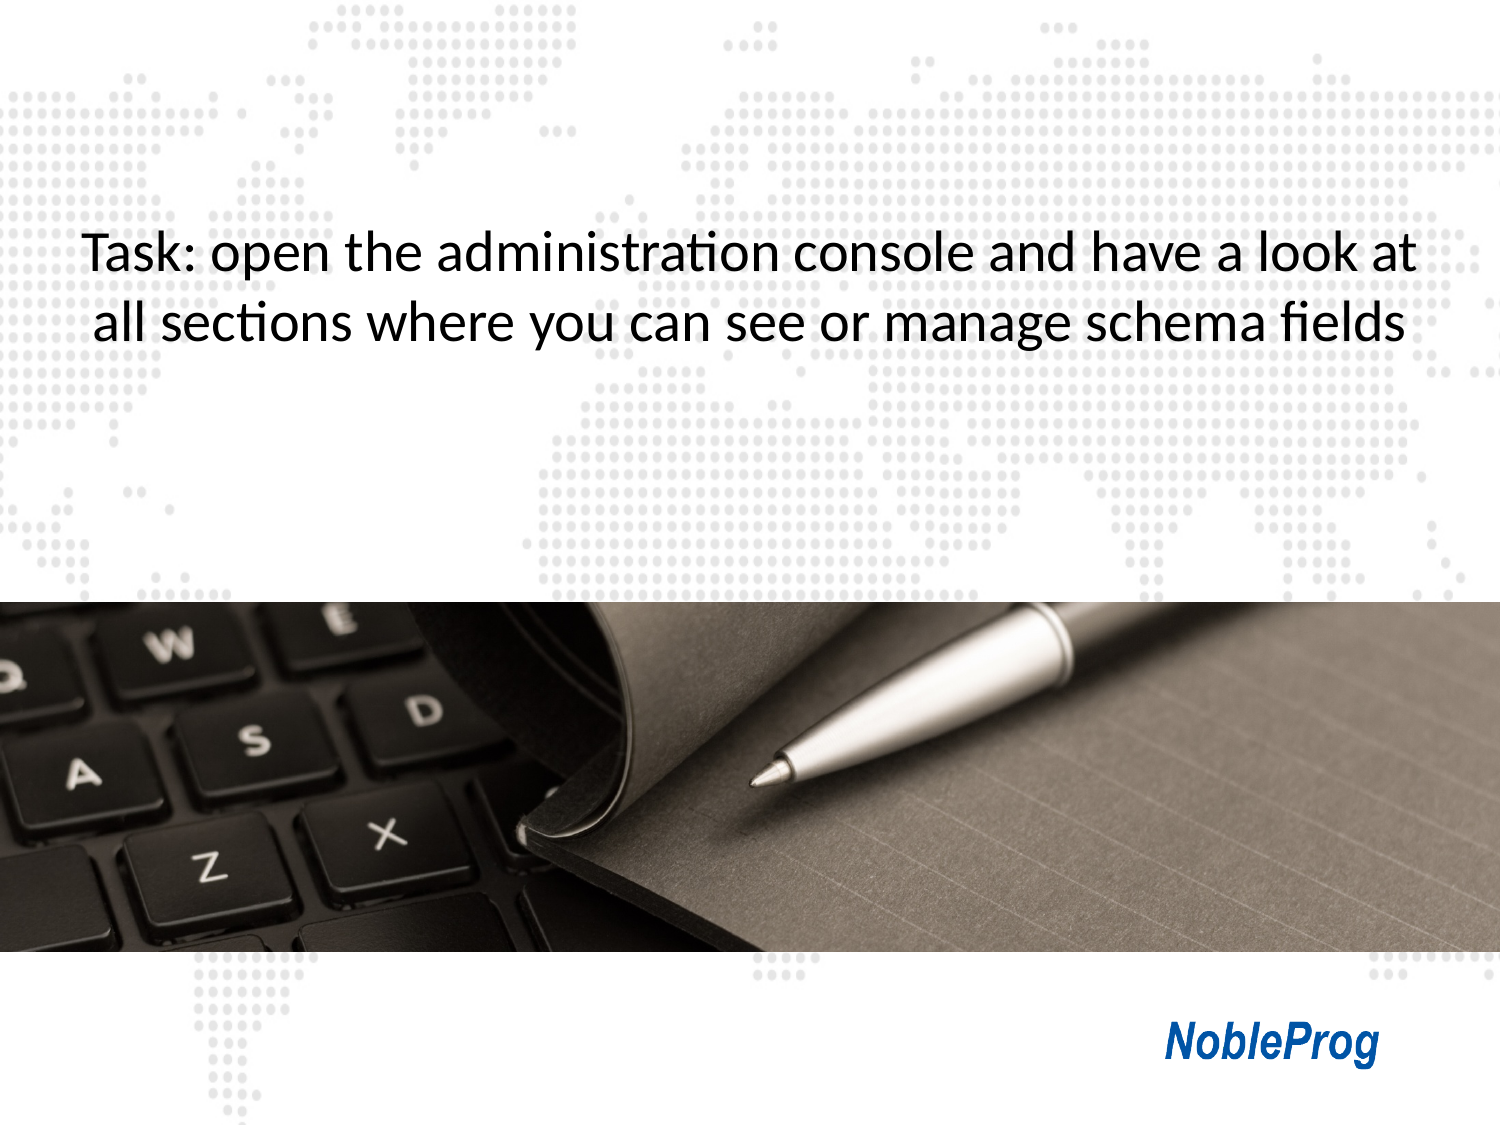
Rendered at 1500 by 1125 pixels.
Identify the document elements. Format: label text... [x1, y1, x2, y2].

list Task: open the administration console and have a look at all sections where you can see or manage schema fields [75, 0, 1425, 602]
picture [0, 0, 1500, 1125]
